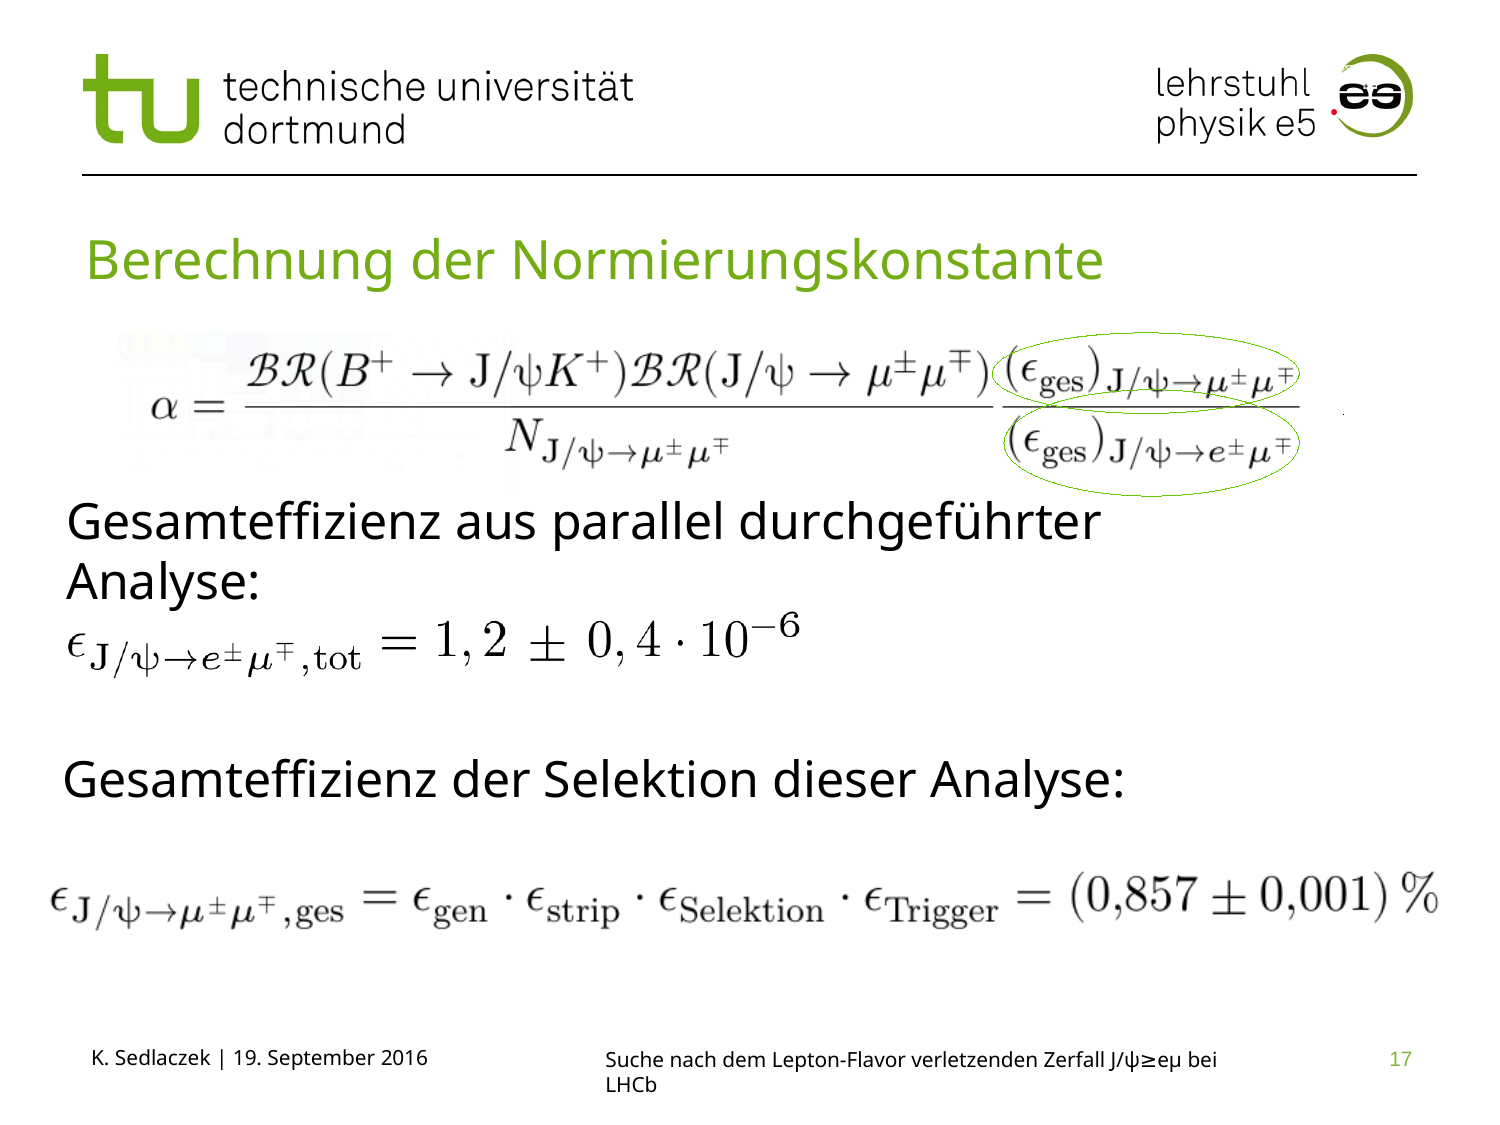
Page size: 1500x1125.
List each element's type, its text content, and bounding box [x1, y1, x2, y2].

text_box Gesamteffizienz aus parallel durchgeführter Analyse: [51, 482, 1282, 558]
picture [1158, 54, 1413, 144]
picture [118, 332, 1344, 497]
text_box Gesamteffizienz der Selektion dieser Analyse: [47, 740, 1111, 816]
picture [23, 850, 1465, 960]
picture [83, 54, 633, 144]
text_box Suche nach dem Lepton-Flavor verletzenden Zerfall J/ψ≥eµ bei LHCb [590, 1039, 1288, 1093]
text_box K. Sedlaczek | 19. September 2016 [76, 1037, 513, 1113]
picture [51, 595, 827, 697]
title Berechnung der Normierungskonstante [70, 177, 1405, 340]
